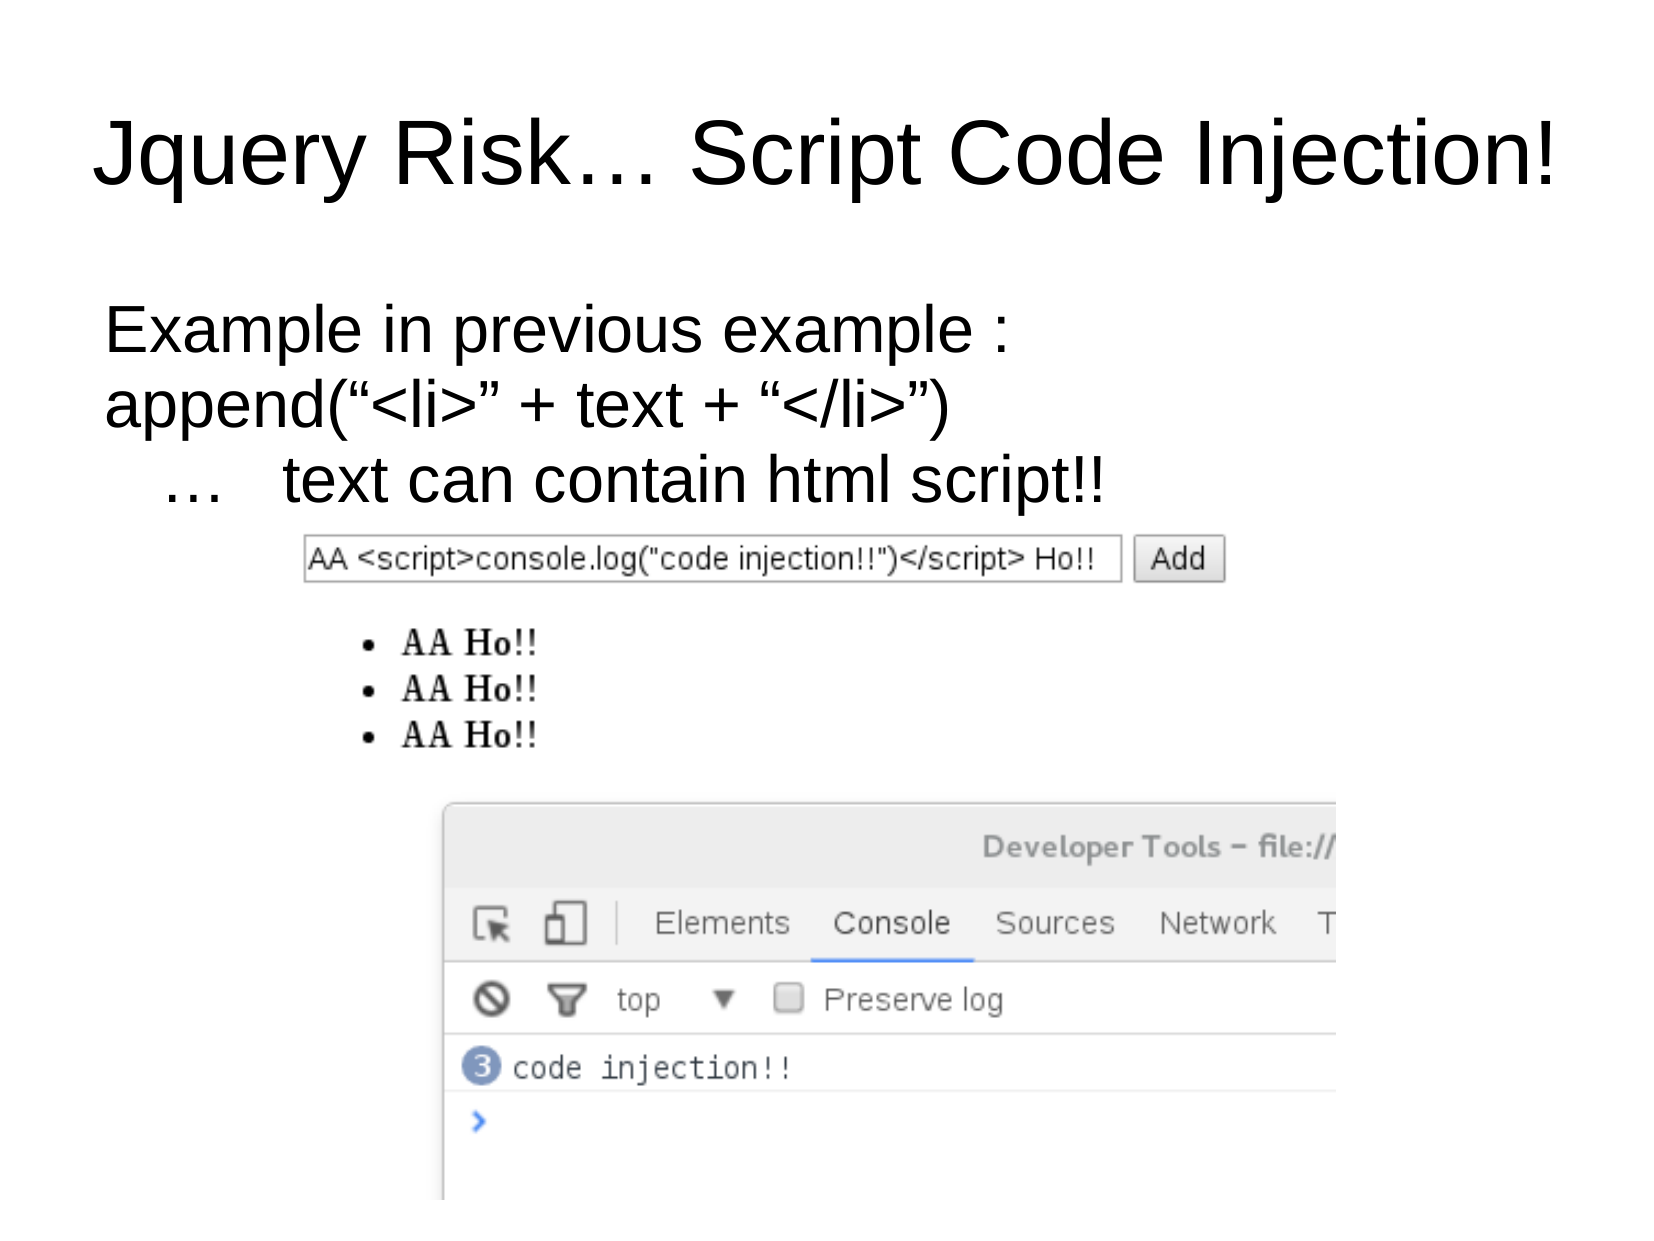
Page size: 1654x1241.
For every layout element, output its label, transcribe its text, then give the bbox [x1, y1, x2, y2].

text_box Example in previous example : append(“<li>” + text + “</li>”) … text can contain html script!! [90, 285, 1126, 525]
title Jquery Risk… Script Code Injection! [82, 49, 1571, 257]
picture [289, 524, 1336, 1201]
